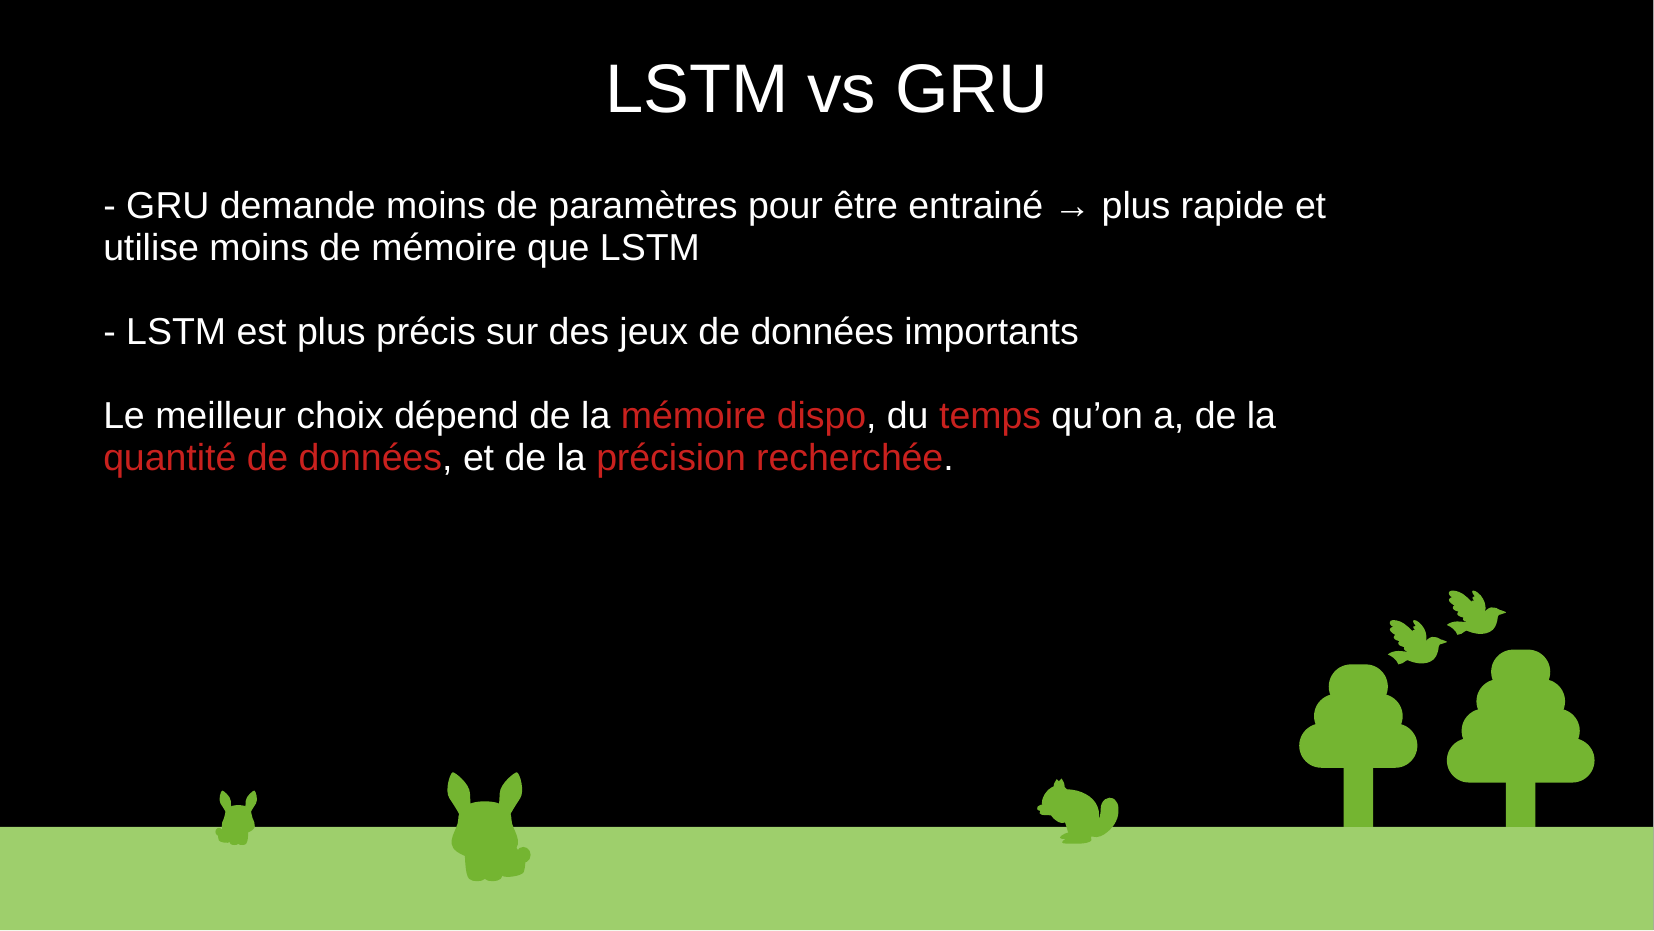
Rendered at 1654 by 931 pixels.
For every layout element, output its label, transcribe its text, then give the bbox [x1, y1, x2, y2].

title LSTM vs GRU [88, 11, 1565, 166]
text_box - GRU demande moins de paramètres pour être entrainé → plus rapide et utilise moins de mémoire que LSTM - LSTM est plus précis sur des jeux de données importants Le meilleur choix dépend de la mémoire dispo, du temps qu’on a, de la quantité de données, et de la précision recherchée. [88, 177, 1388, 780]
